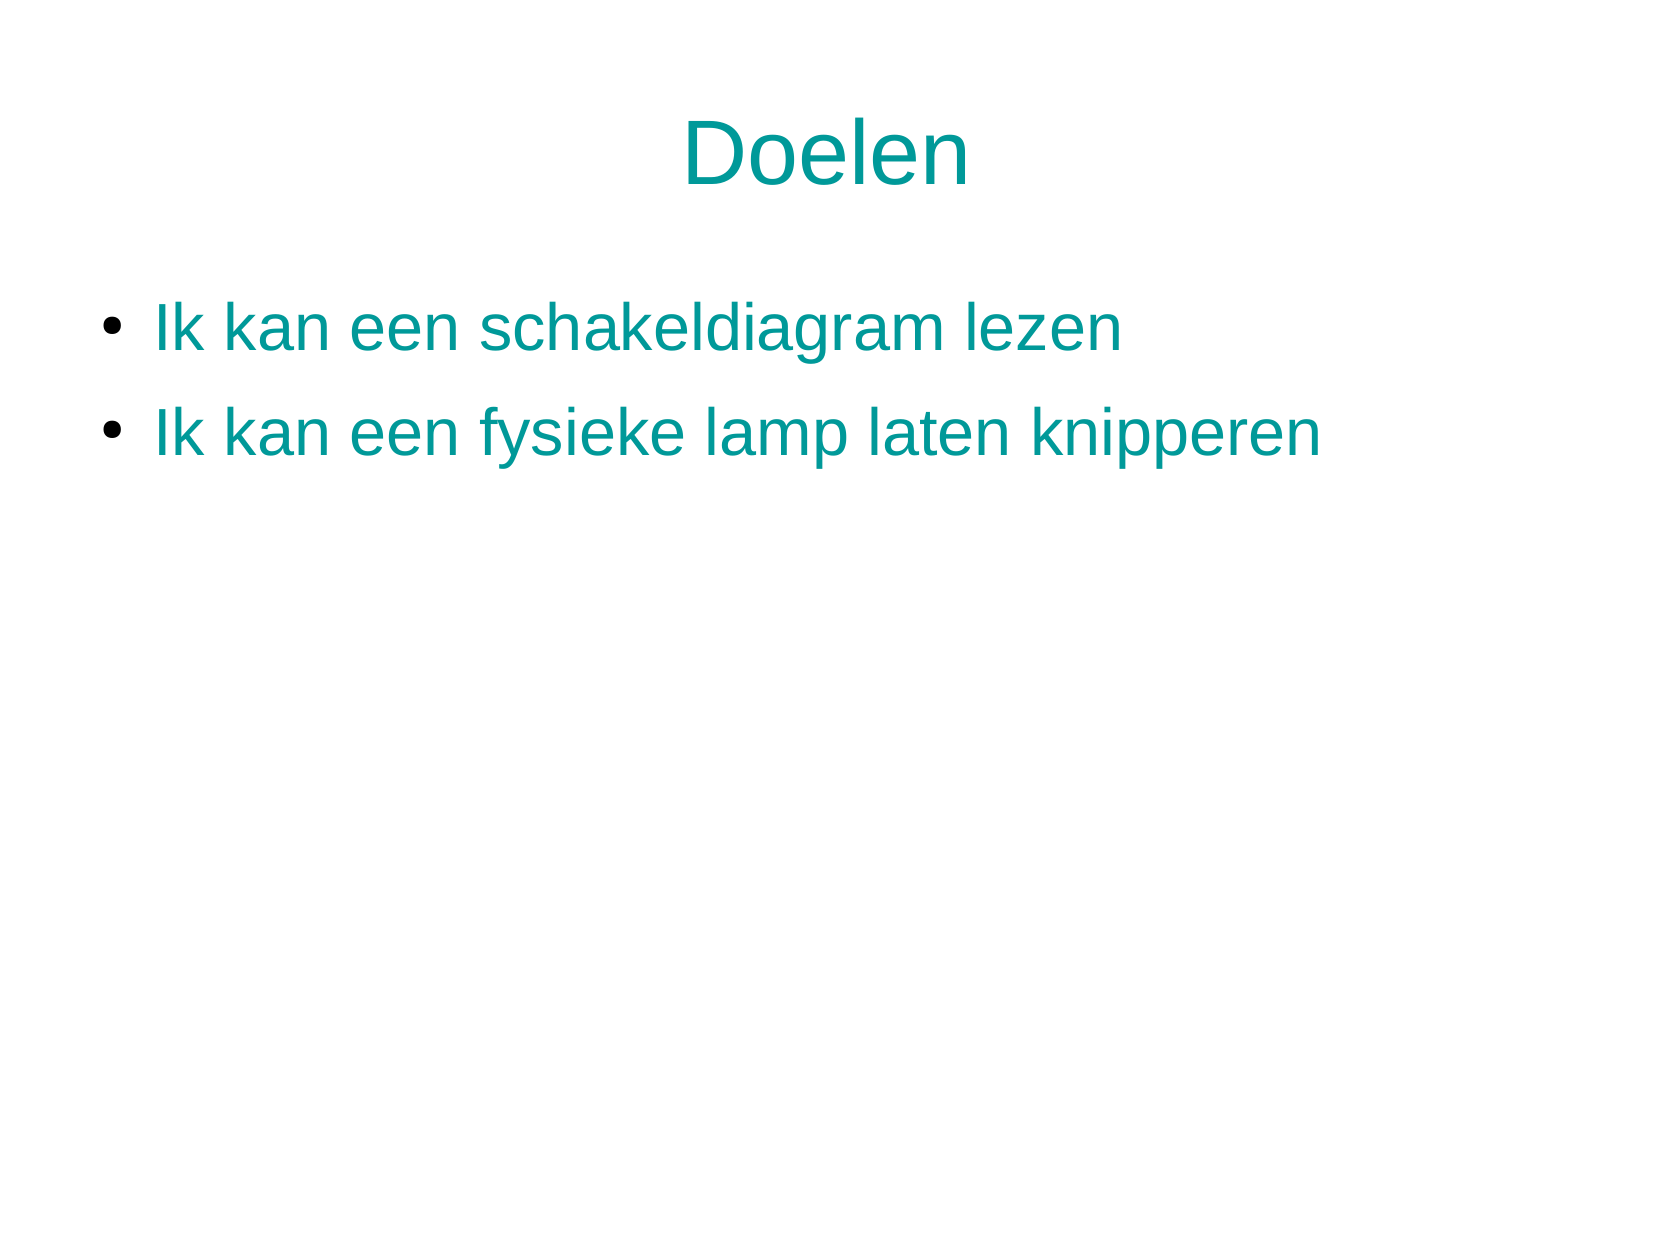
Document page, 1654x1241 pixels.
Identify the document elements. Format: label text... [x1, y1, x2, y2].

title Doelen [82, 49, 1571, 257]
list Ik kan een schakeldiagram lezen Ik kan een fysieke lamp laten knipperen [82, 290, 1571, 1010]
